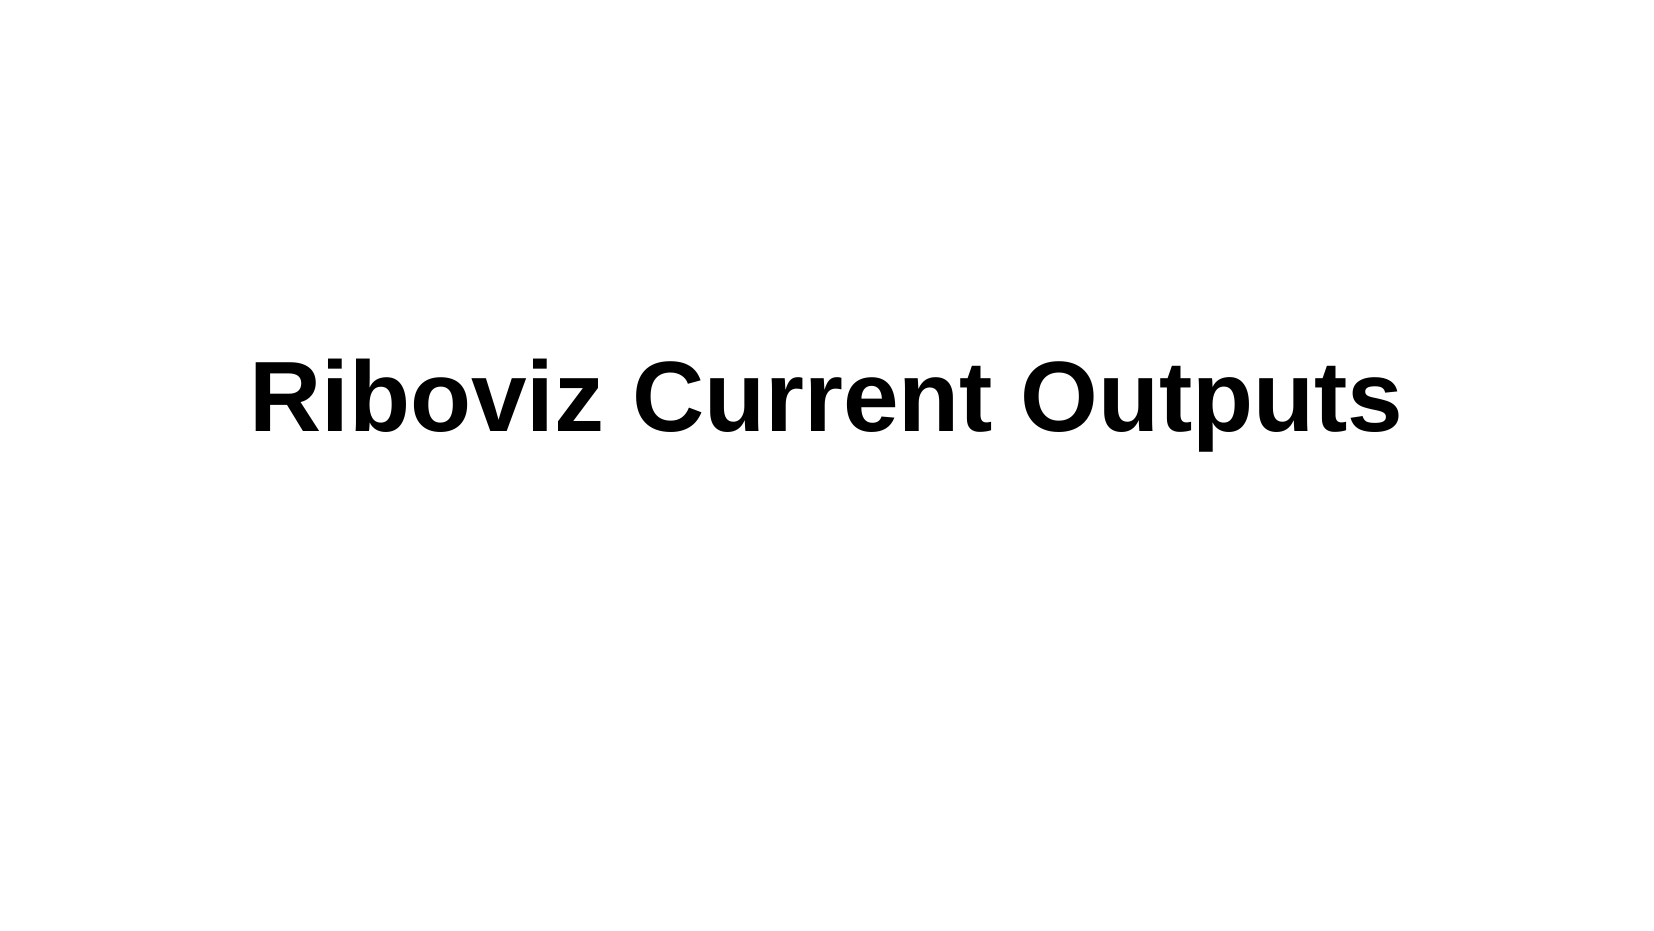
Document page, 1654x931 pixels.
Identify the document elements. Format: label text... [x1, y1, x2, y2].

subtitle Riboviz Current Outputs [82, 37, 1571, 757]
